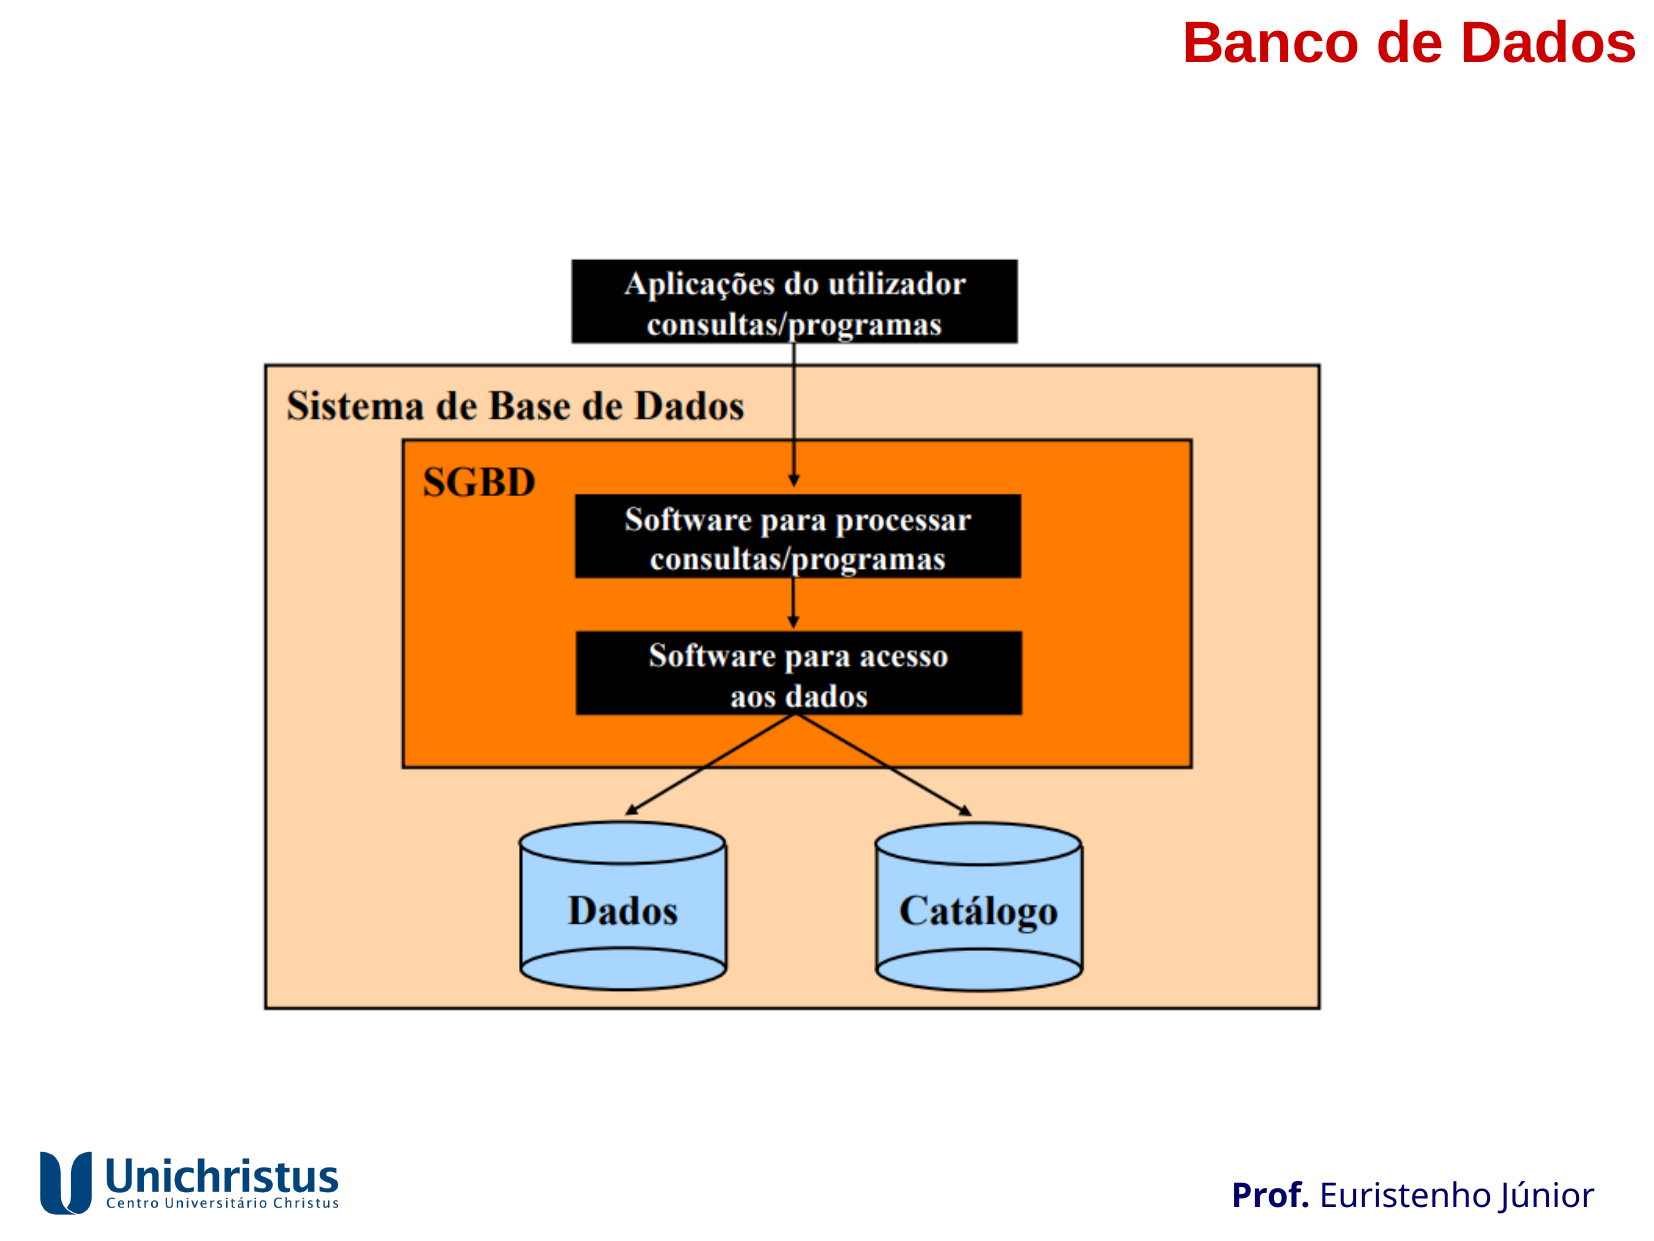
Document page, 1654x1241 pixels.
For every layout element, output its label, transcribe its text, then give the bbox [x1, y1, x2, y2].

picture [224, 224, 1369, 1026]
text_box Banco de Dados [1167, 2, 1654, 83]
picture [35, 1148, 343, 1217]
text_box Prof. Euristenho Júnior [1216, 1163, 1654, 1224]
